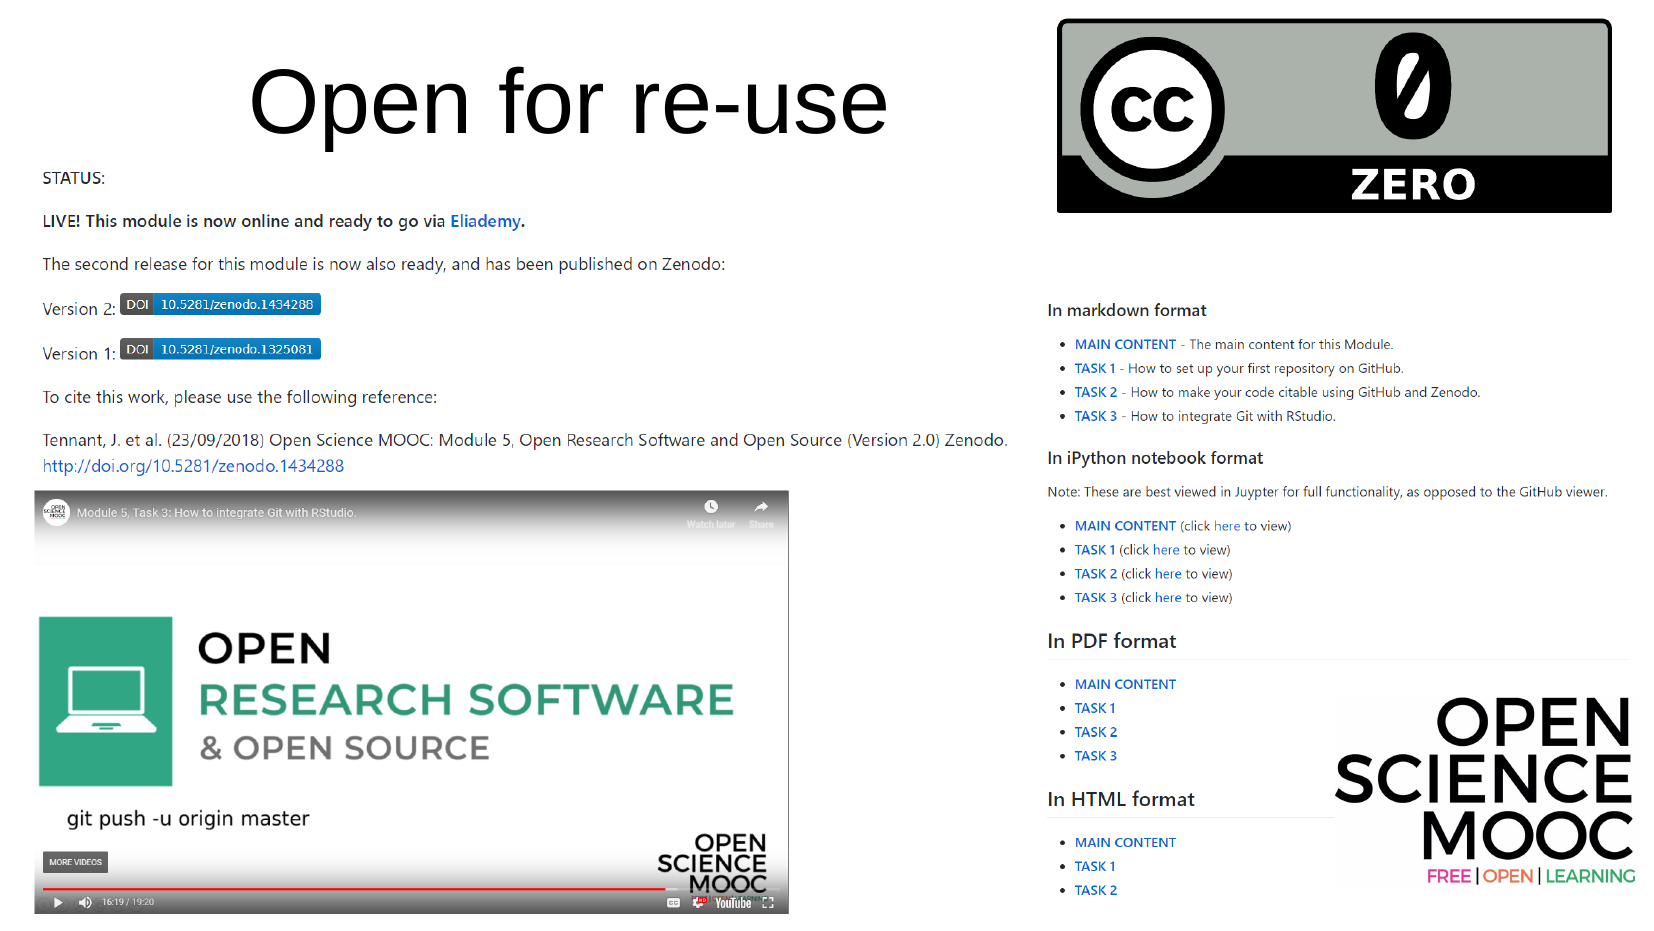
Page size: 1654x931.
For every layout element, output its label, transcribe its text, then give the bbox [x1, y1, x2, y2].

picture [12, 156, 1639, 917]
picture [1057, 17, 1612, 213]
title Open for re-use [0, 19, 1057, 175]
